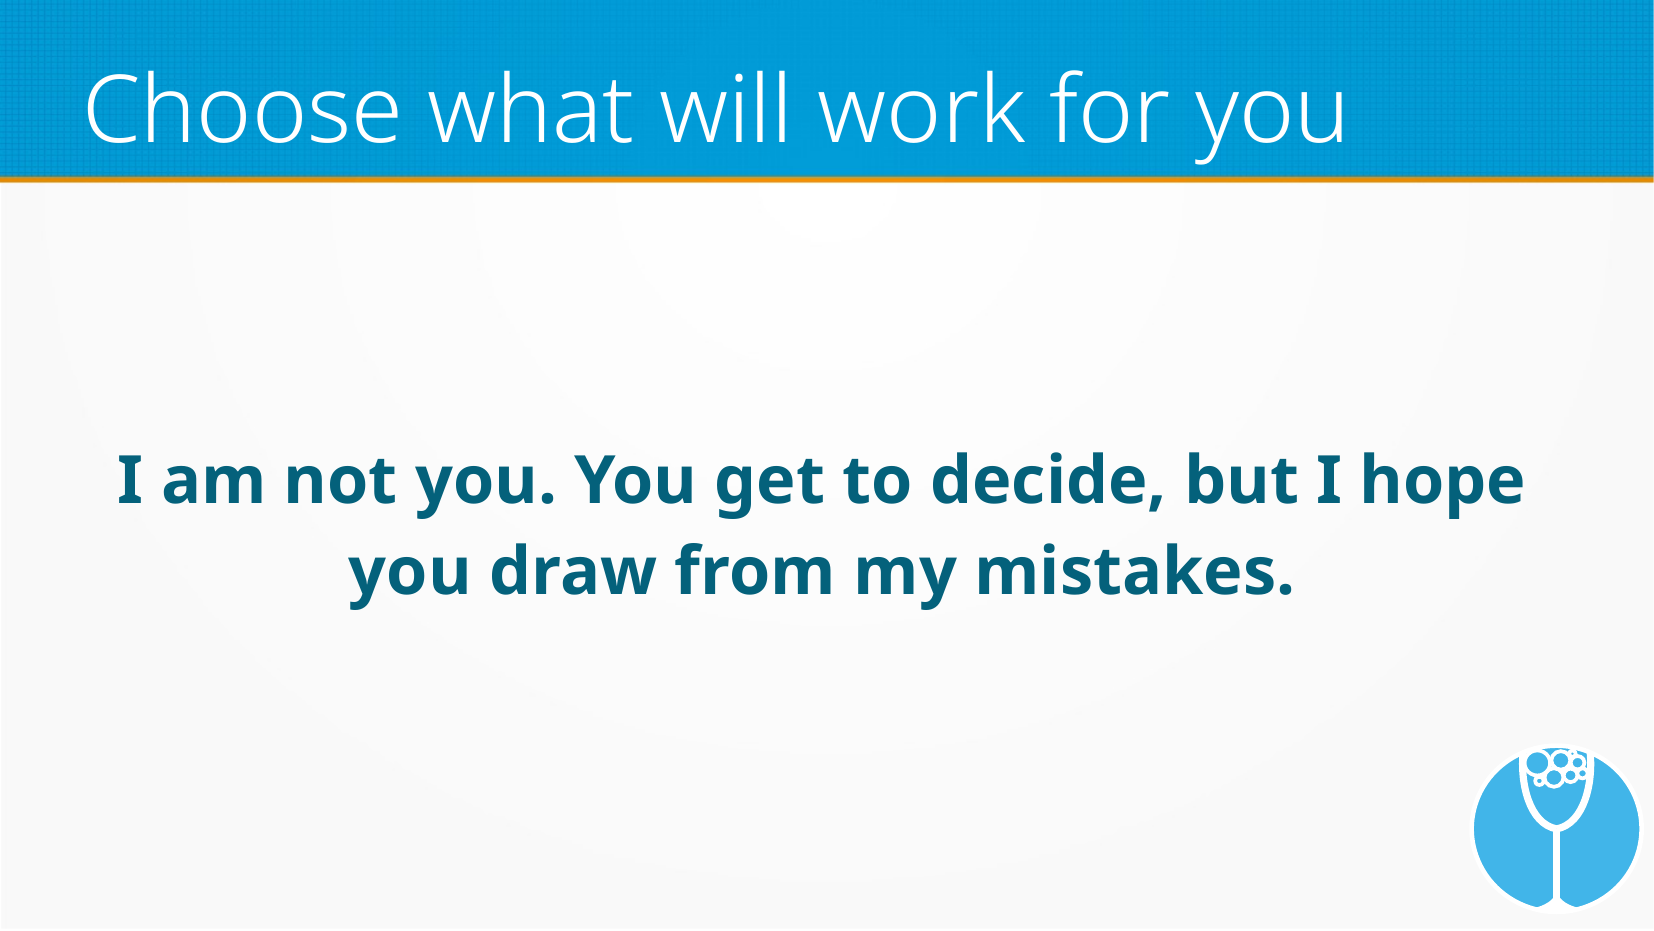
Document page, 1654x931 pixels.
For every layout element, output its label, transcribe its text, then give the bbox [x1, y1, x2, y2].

picture [0, 175, 1654, 931]
subtitle I am not you. You get to decide, but I hope you draw from my mistakes. [82, 236, 1563, 811]
title Choose what will work for you [82, 14, 1571, 171]
